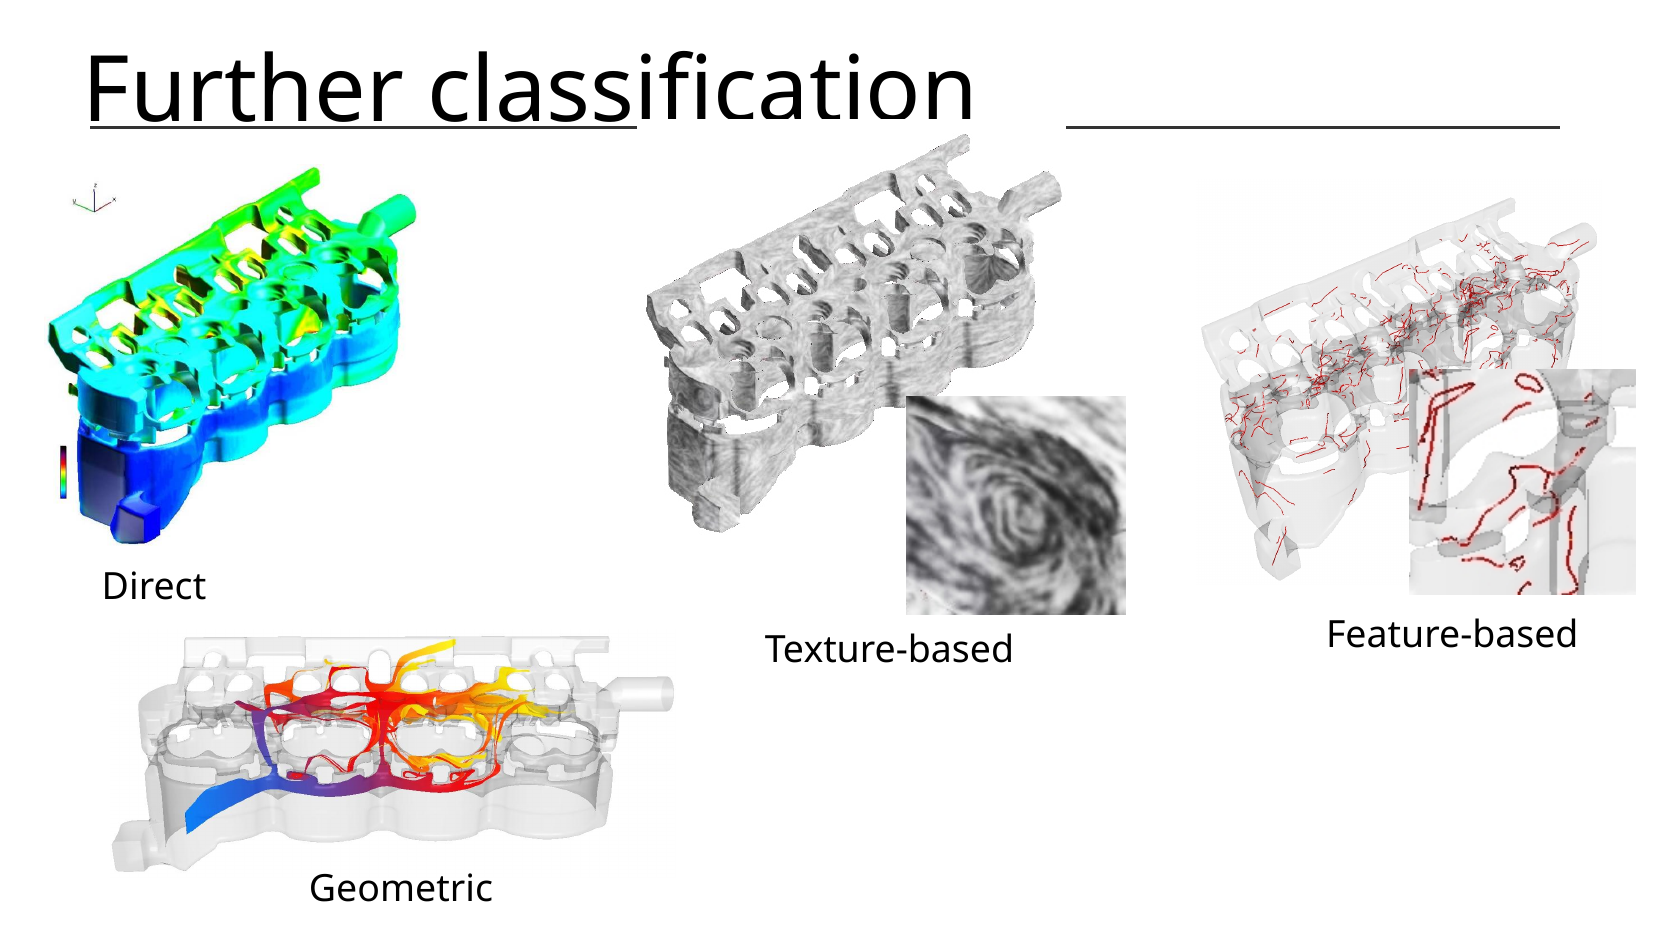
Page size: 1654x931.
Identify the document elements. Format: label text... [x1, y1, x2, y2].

picture [44, 164, 421, 546]
text_box Feature-based [1311, 600, 1612, 661]
title Further classification [82, 32, 1571, 140]
text_box Geometric [294, 853, 521, 915]
picture [1196, 179, 1636, 595]
text_box Texture-based [750, 615, 1044, 676]
text_box Direct [86, 552, 230, 613]
picture [110, 629, 676, 878]
picture [637, 119, 1126, 616]
